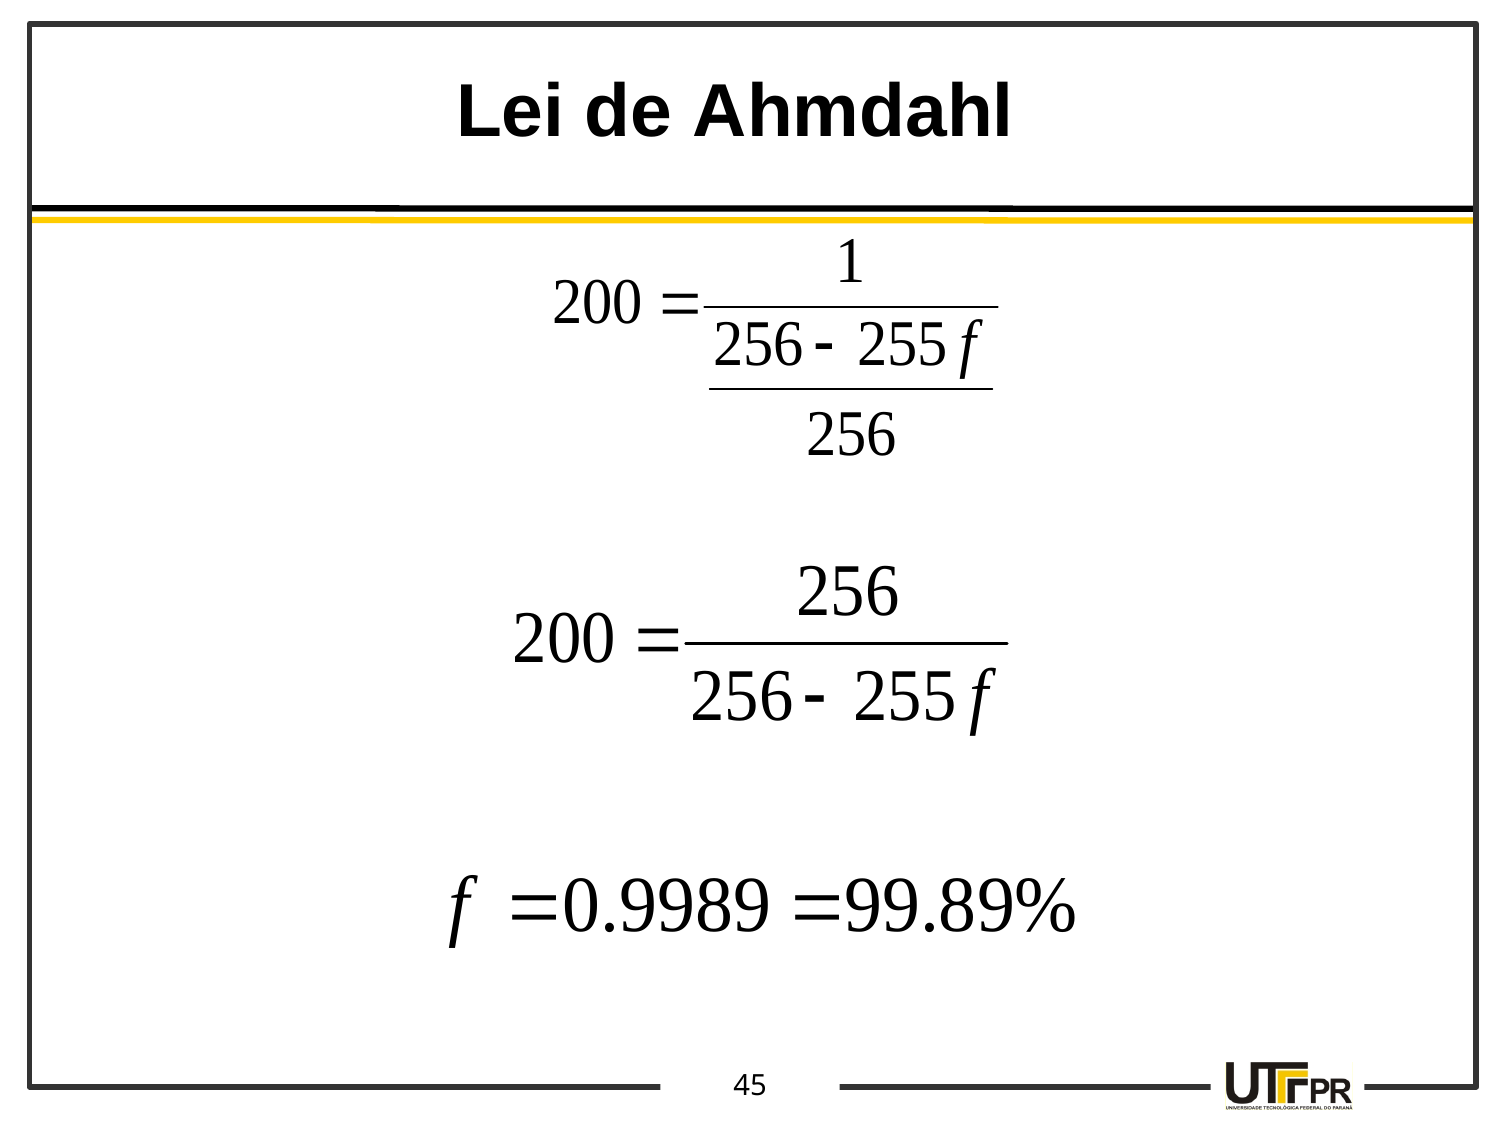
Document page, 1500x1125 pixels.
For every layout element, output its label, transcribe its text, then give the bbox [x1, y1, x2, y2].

chart [423, 858, 1093, 965]
chart [502, 544, 1024, 749]
picture [1225, 1062, 1353, 1110]
title Lei de Ahmdahl [147, 42, 1323, 179]
chart [543, 220, 1012, 471]
